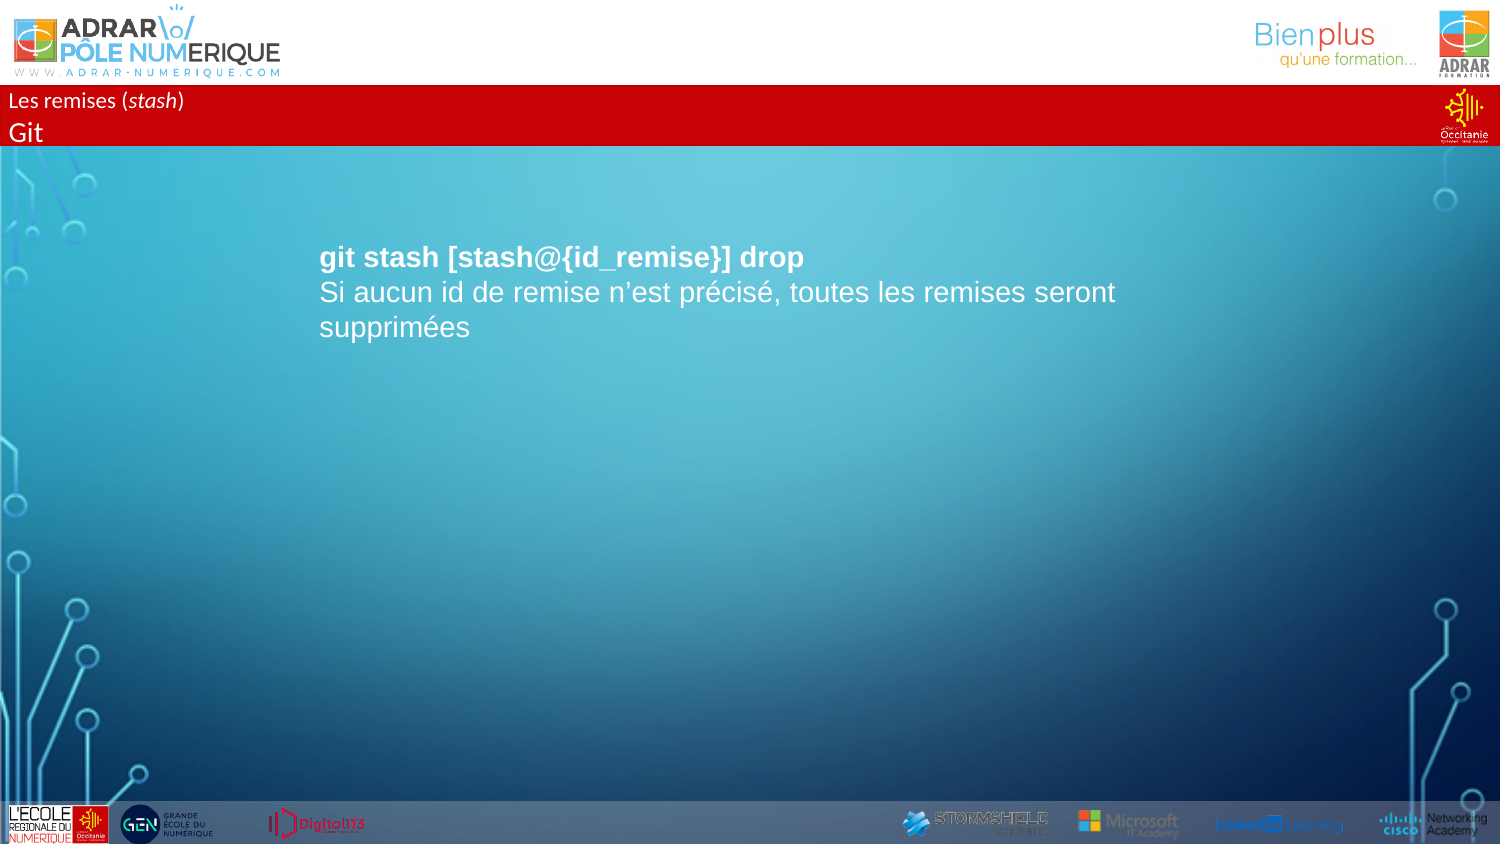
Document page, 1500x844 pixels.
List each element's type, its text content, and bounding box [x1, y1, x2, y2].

picture [260, 807, 373, 841]
text_box Les remises (stash) Git [0, 70, 722, 164]
picture [1256, 22, 1416, 68]
picture [1437, 8, 1491, 79]
picture [8, 803, 109, 844]
text_box git stash [stash@{id_remise}] drop Si aucun id de remise n’est précisé, toutes les remises seront supprimées [304, 223, 1232, 359]
picture [7, 0, 288, 70]
picture [0, 85, 1500, 844]
picture [902, 807, 1048, 841]
